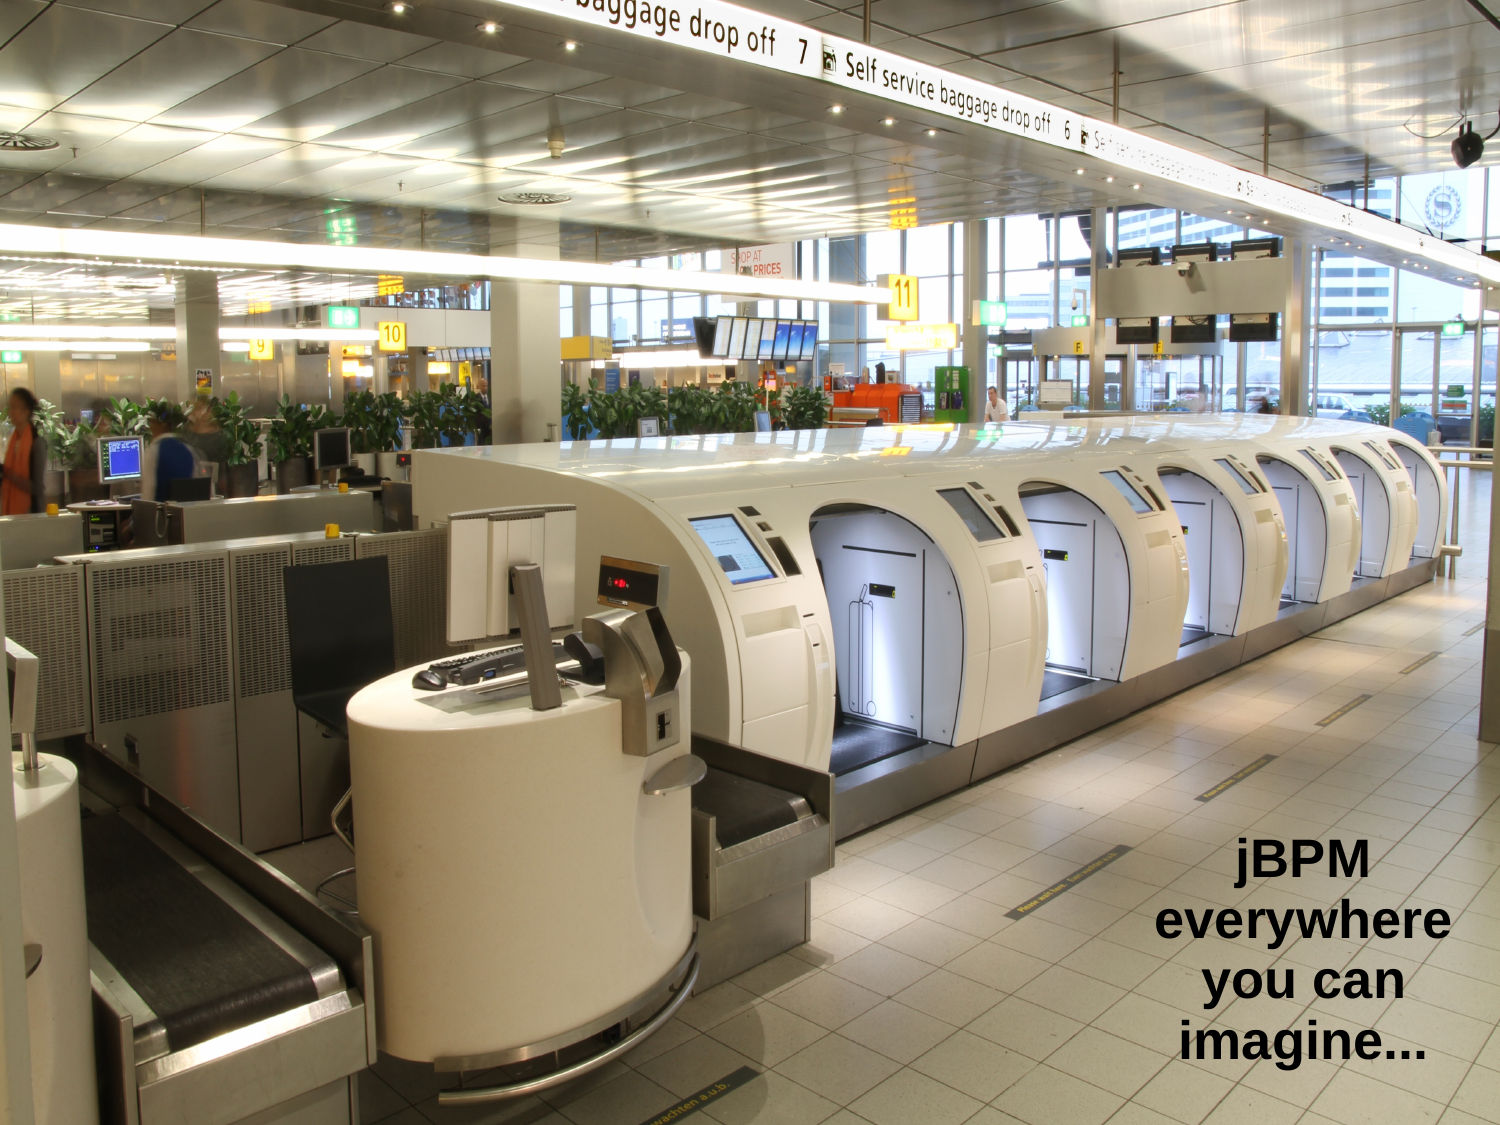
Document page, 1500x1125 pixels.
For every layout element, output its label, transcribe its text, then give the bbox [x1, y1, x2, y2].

picture [0, 0, 1500, 1125]
subtitle jBPM everywhere you can imagine... [1083, 724, 1500, 1125]
